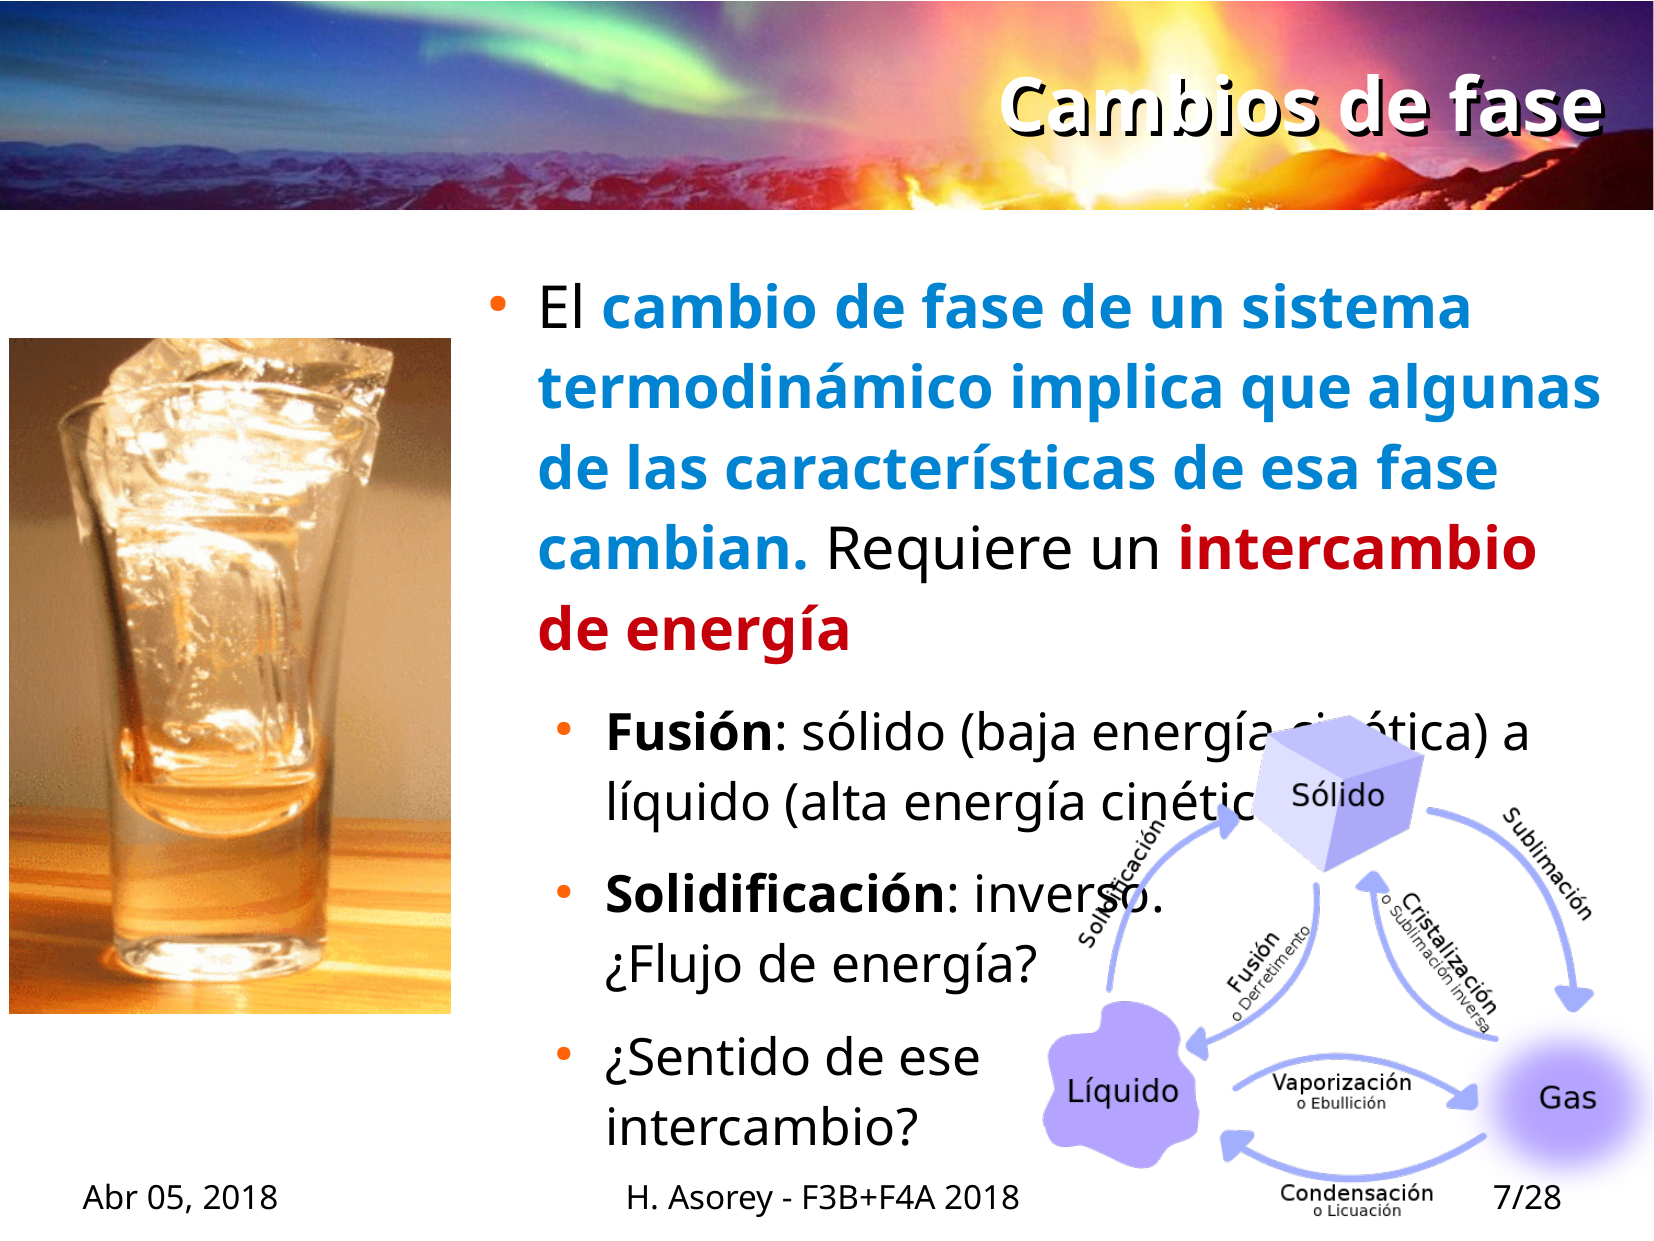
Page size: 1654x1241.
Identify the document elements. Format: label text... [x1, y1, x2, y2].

picture [9, 338, 451, 1014]
list El cambio de fase de un sistema termodinámico implica que algunas de las características de esa fase cambian. Requiere un intercambio de energía Fusión: sólido (baja energía cinética) a líquido (alta energía cinética) Solidificación: inverso. ¿Flujo de energía? ¿Sentido de ese intercambio? [470, 264, 1606, 1165]
picture [1014, 689, 1654, 1238]
picture [0, 1, 1654, 210]
title Cambios de fase [45, 15, 1606, 191]
